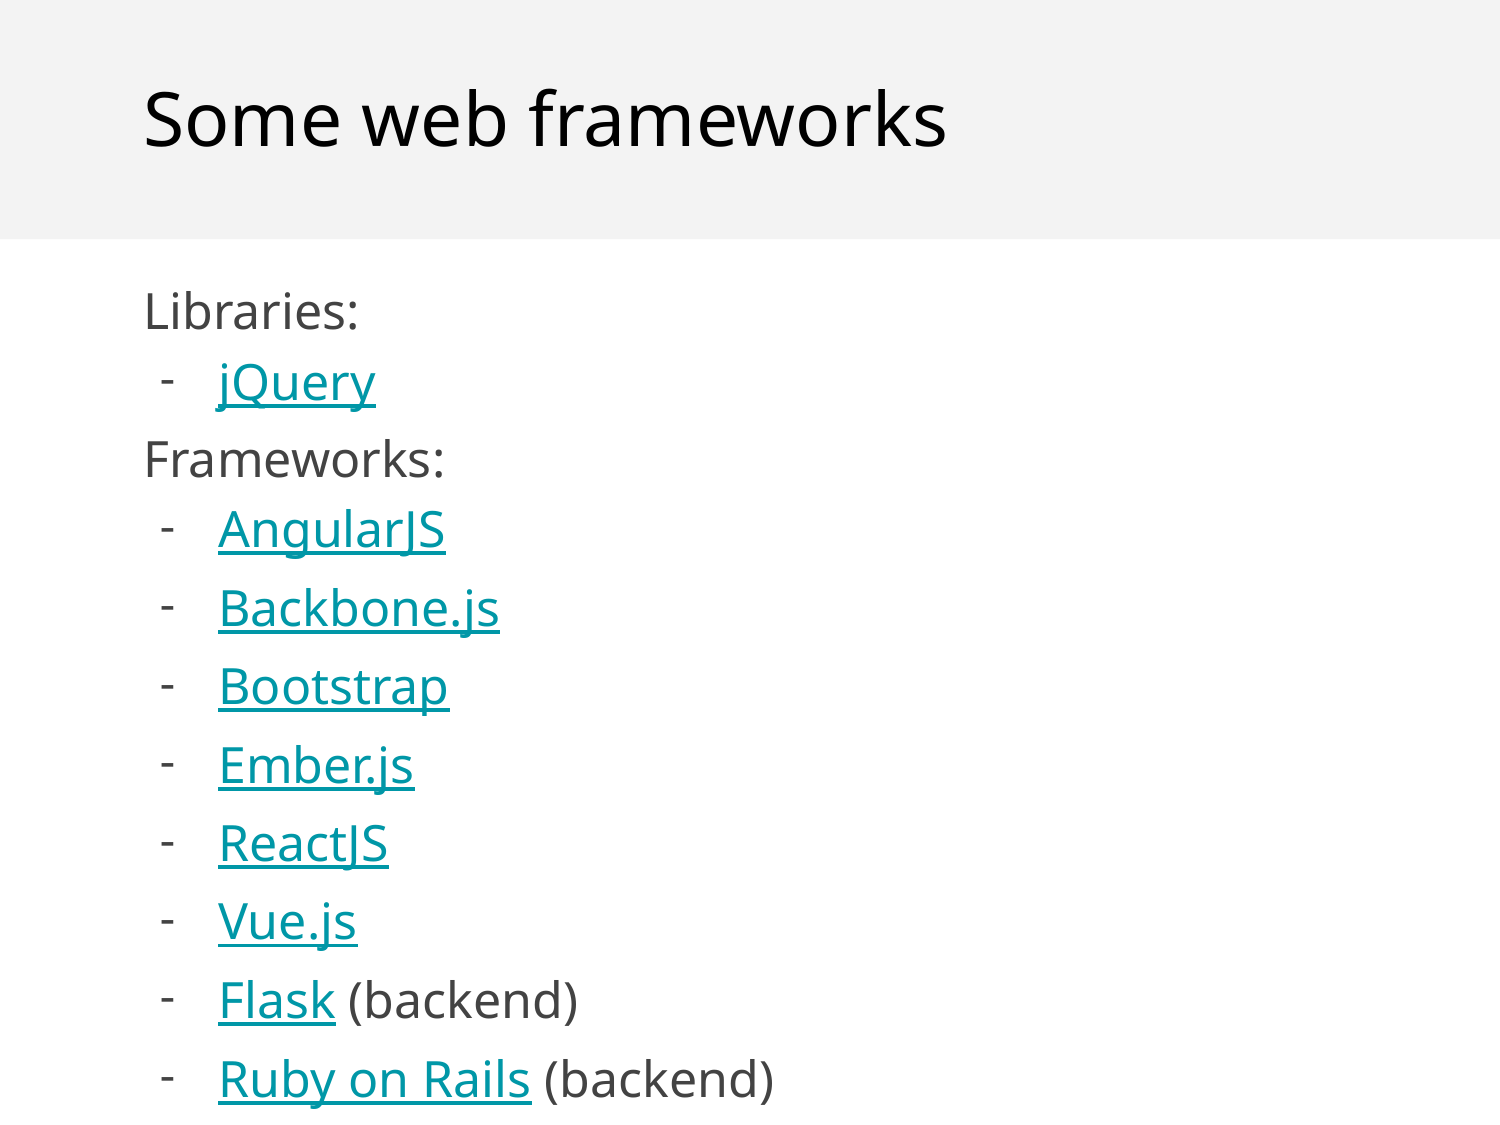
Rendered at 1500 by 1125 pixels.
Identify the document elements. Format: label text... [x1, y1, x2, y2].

title Some web frameworks [128, 56, 1372, 183]
list Libraries: jQuery Frameworks: AngularJS Backbone.js Bootstrap Ember.js ReactJS Vue.js Flask (backend) Ruby on Rails (backend) Django (backend) [128, 255, 1372, 1004]
